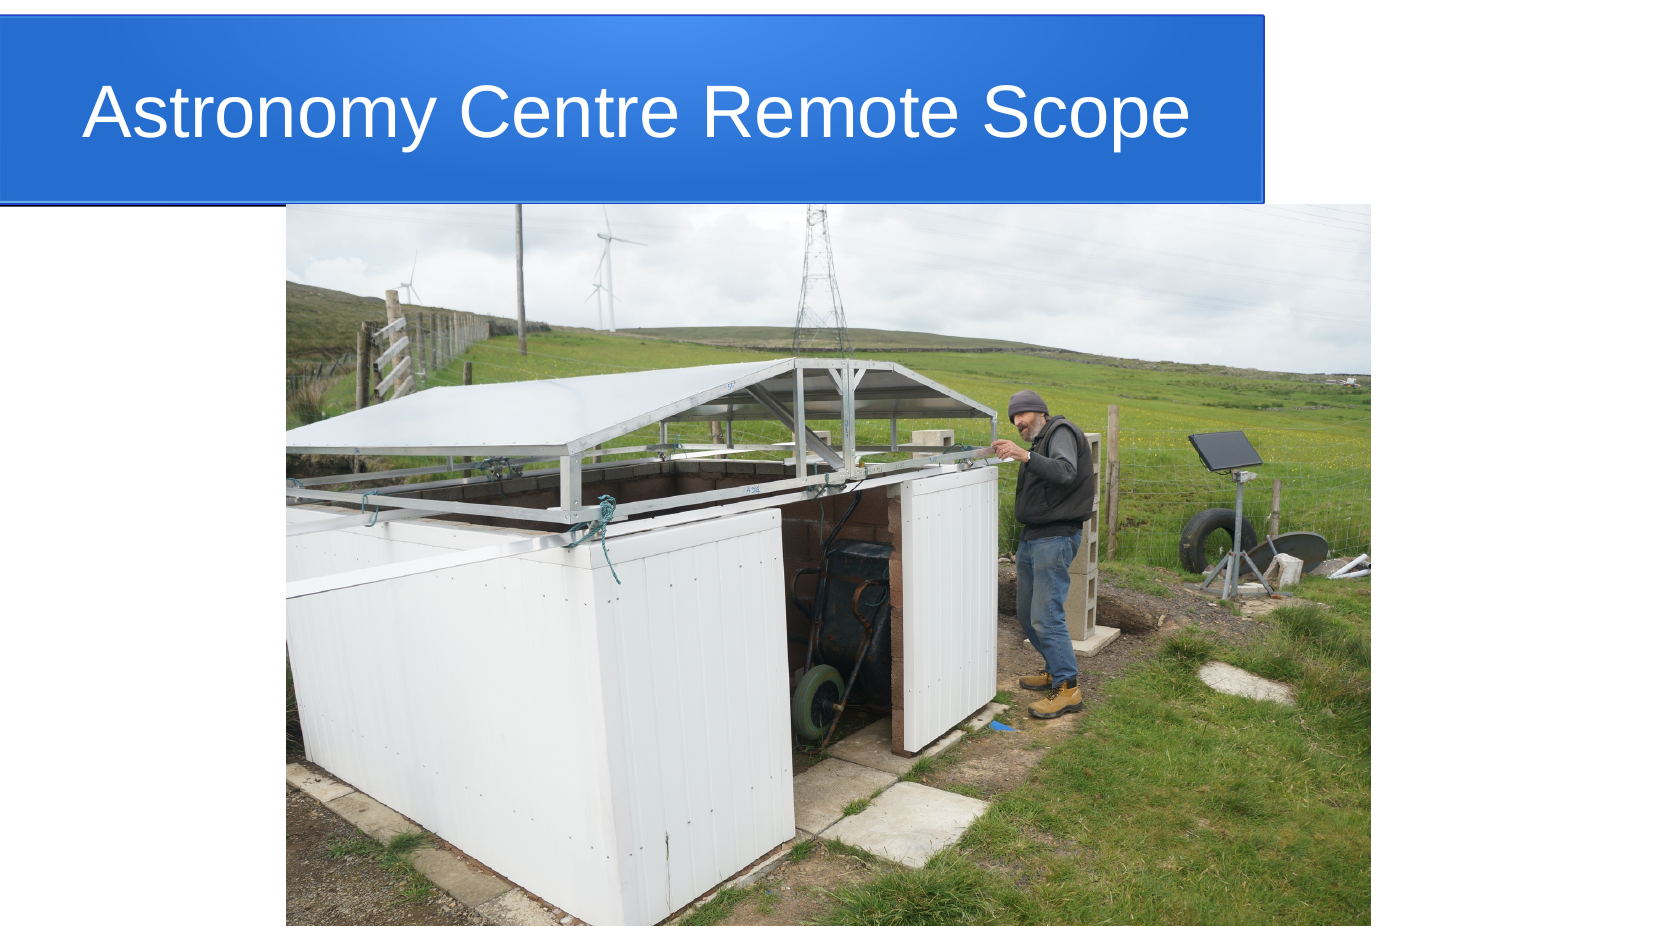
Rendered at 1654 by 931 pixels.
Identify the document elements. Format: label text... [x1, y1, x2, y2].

picture [286, 204, 1371, 926]
title Astronomy Centre Remote Scope [82, 35, 1235, 189]
